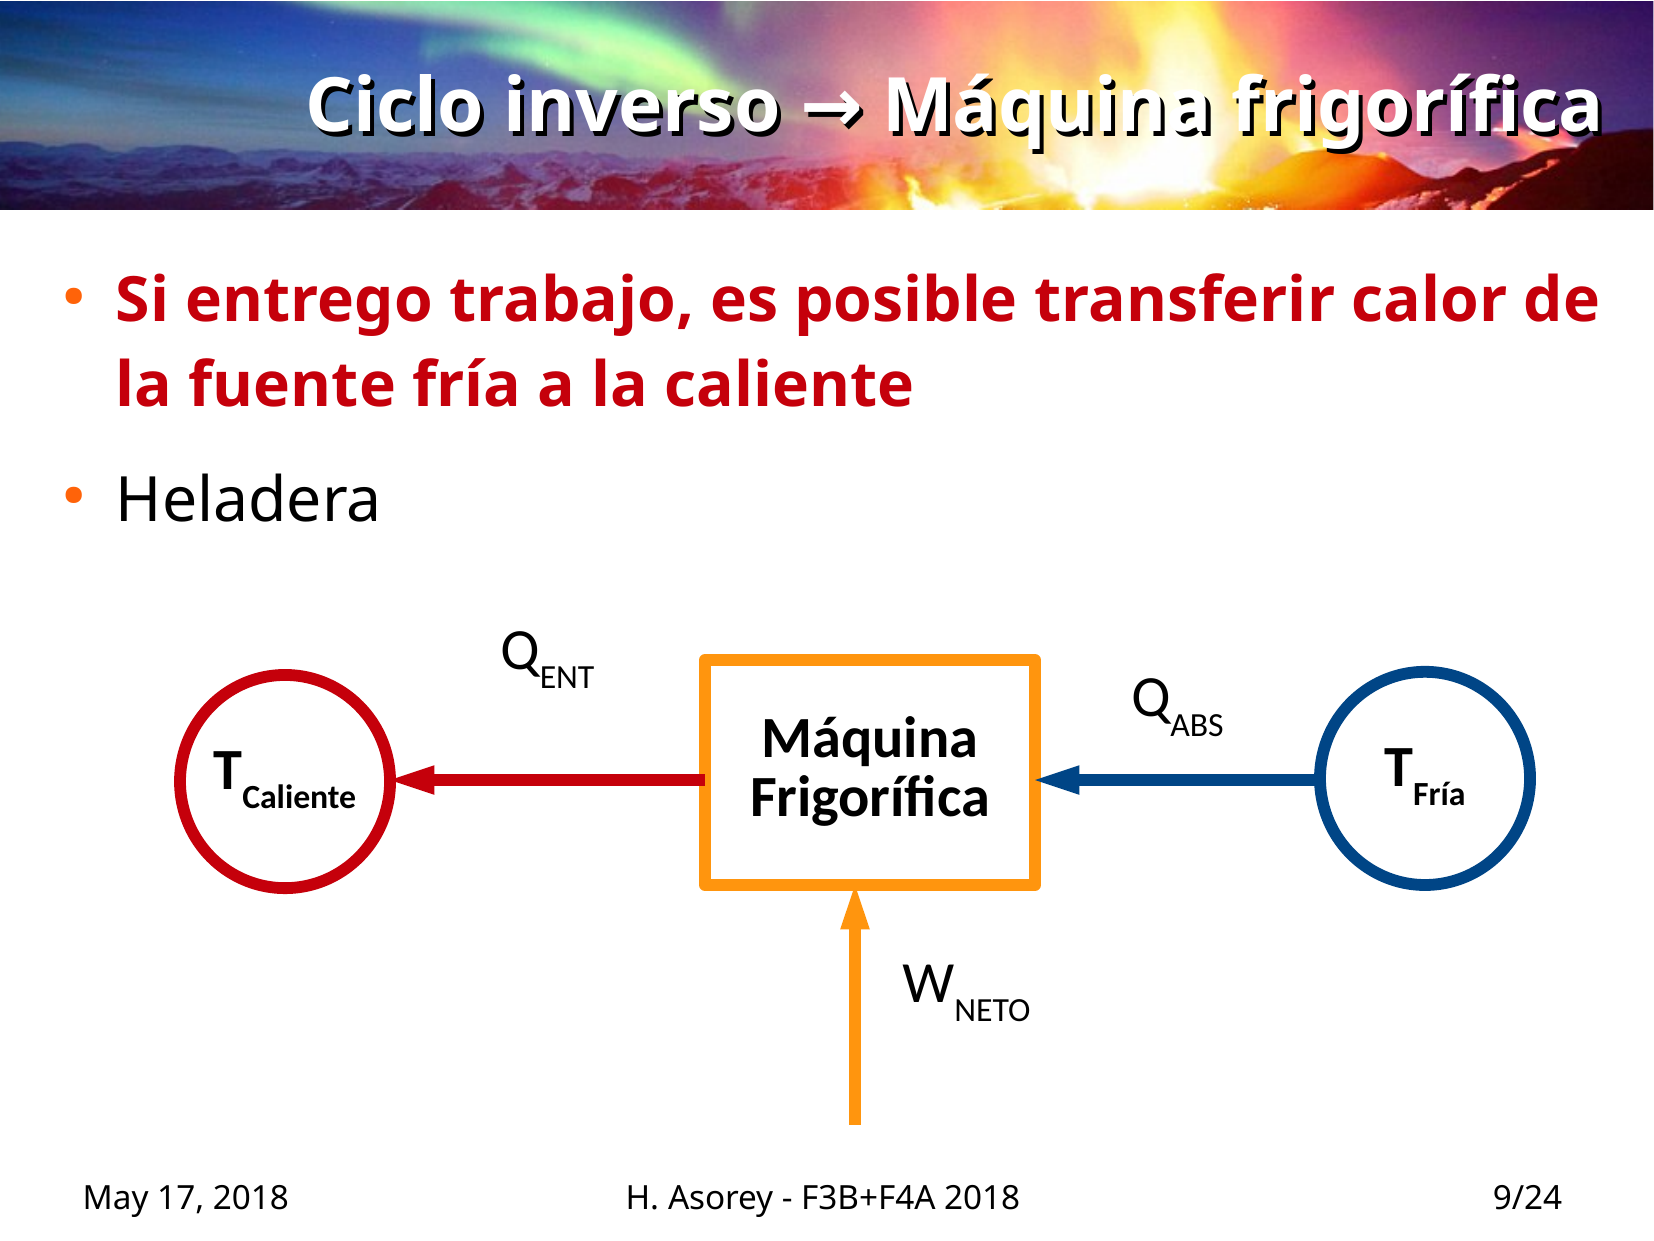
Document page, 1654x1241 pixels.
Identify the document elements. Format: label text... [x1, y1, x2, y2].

text_box TCaliente [180, 674, 391, 889]
list Si entrego trabajo, es posible transferir calor de la fuente fría a la caliente Heladera [45, 255, 1606, 1156]
text_box WNETO [882, 951, 1051, 1051]
title Ciclo inverso → Máquina frigorífica [45, 15, 1606, 191]
text_box Máquina Frigorífica [705, 660, 1036, 886]
text_box TFría [1320, 671, 1531, 886]
picture [0, 1, 1654, 210]
